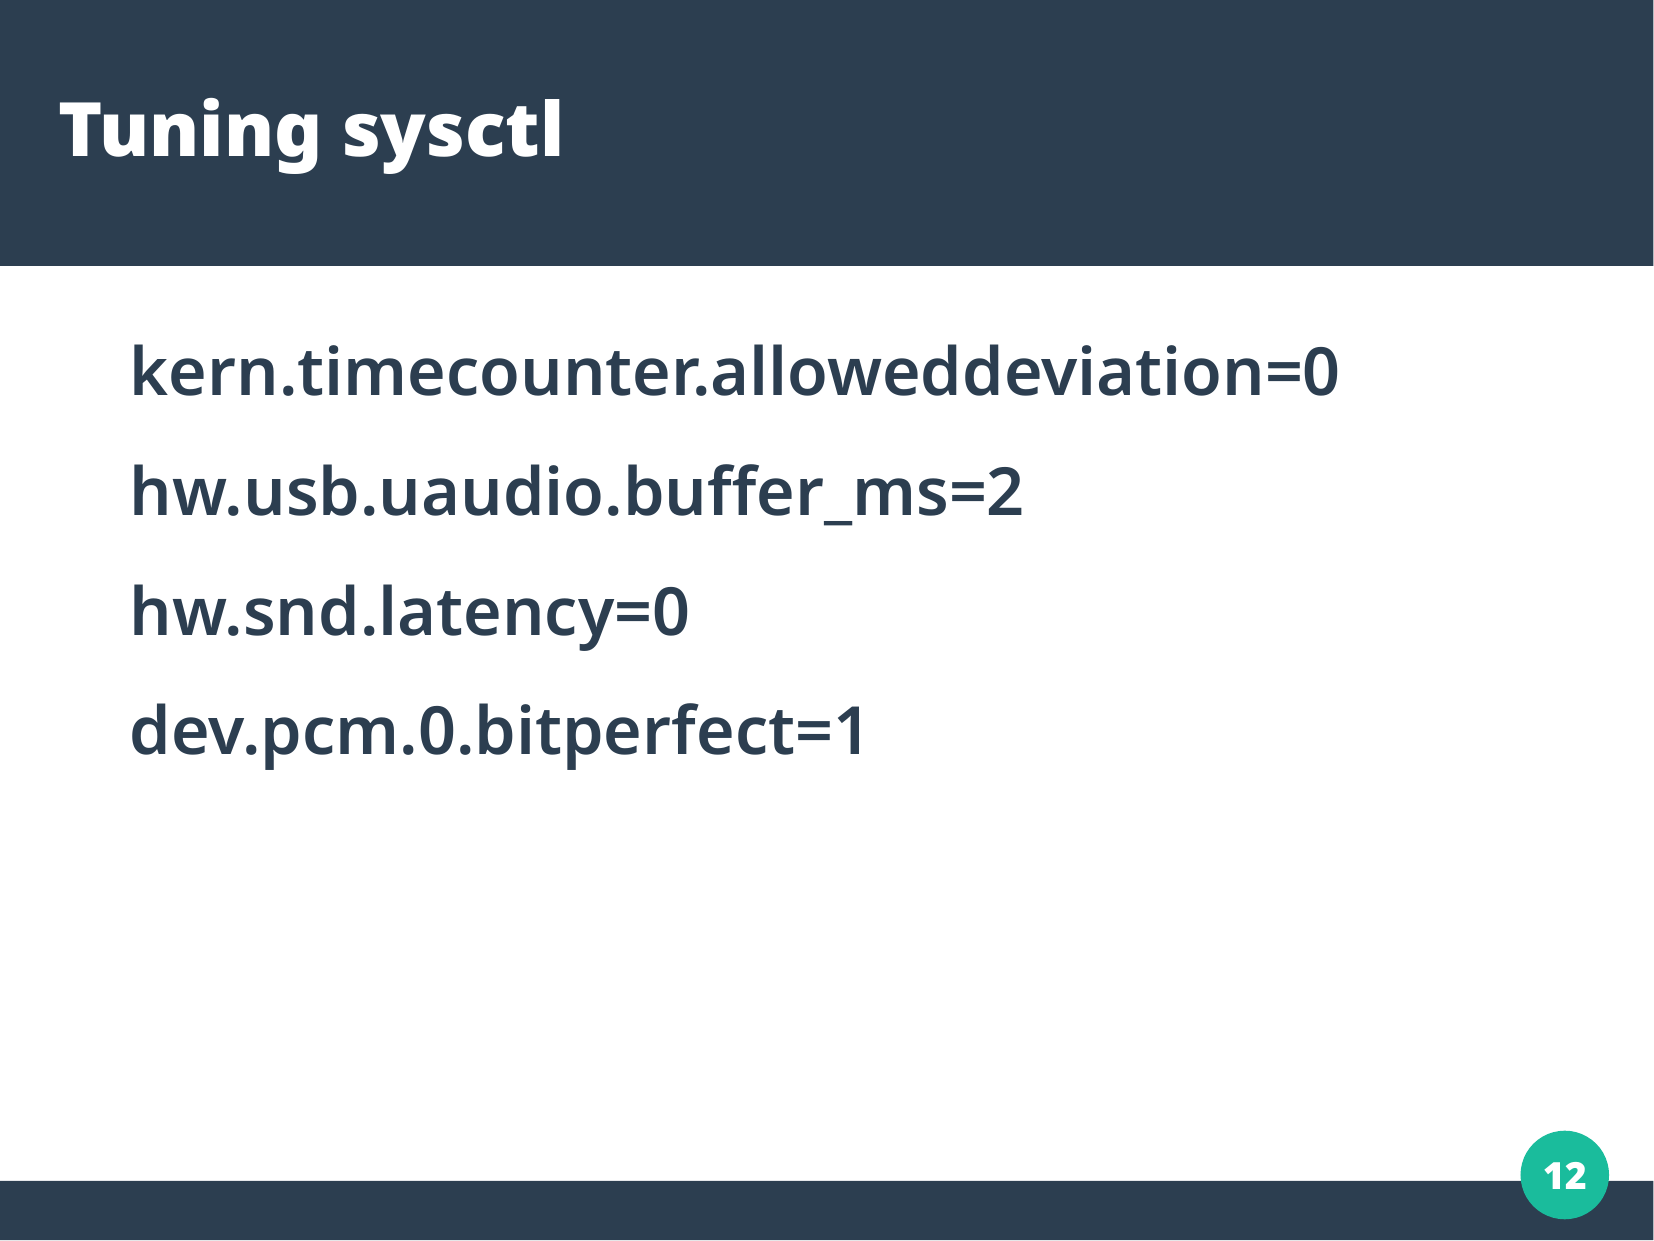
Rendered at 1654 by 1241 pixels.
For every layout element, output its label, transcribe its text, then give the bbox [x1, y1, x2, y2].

list kern.timecounter.alloweddeviation=0 hw.usb.uaudio.buffer_ms=2 hw.snd.latency=0 dev.pcm.0.bitperfect=1 [58, 324, 1595, 1152]
title Tuning sysctl [58, 49, 1595, 207]
